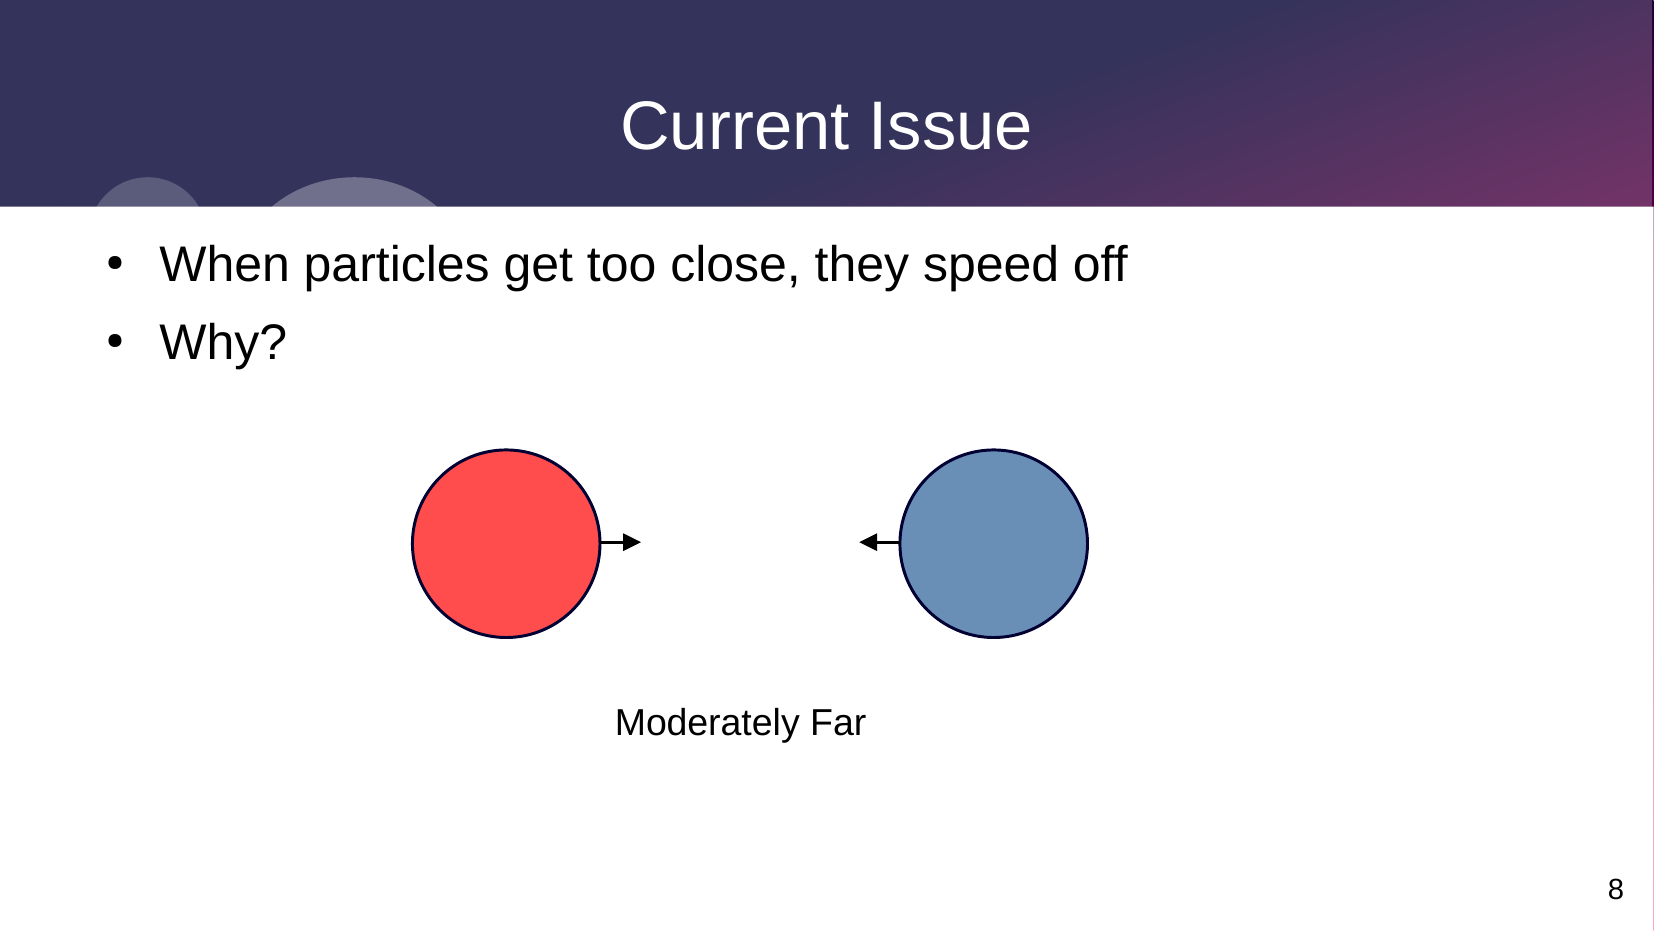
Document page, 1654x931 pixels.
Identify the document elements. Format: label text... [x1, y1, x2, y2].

title Current Issue [88, 44, 1565, 207]
text_box Moderately Far [600, 675, 901, 770]
list When particles get too close, they speed off Why? [88, 236, 1565, 827]
text_box [899, 449, 1088, 638]
text_box [412, 449, 600, 638]
